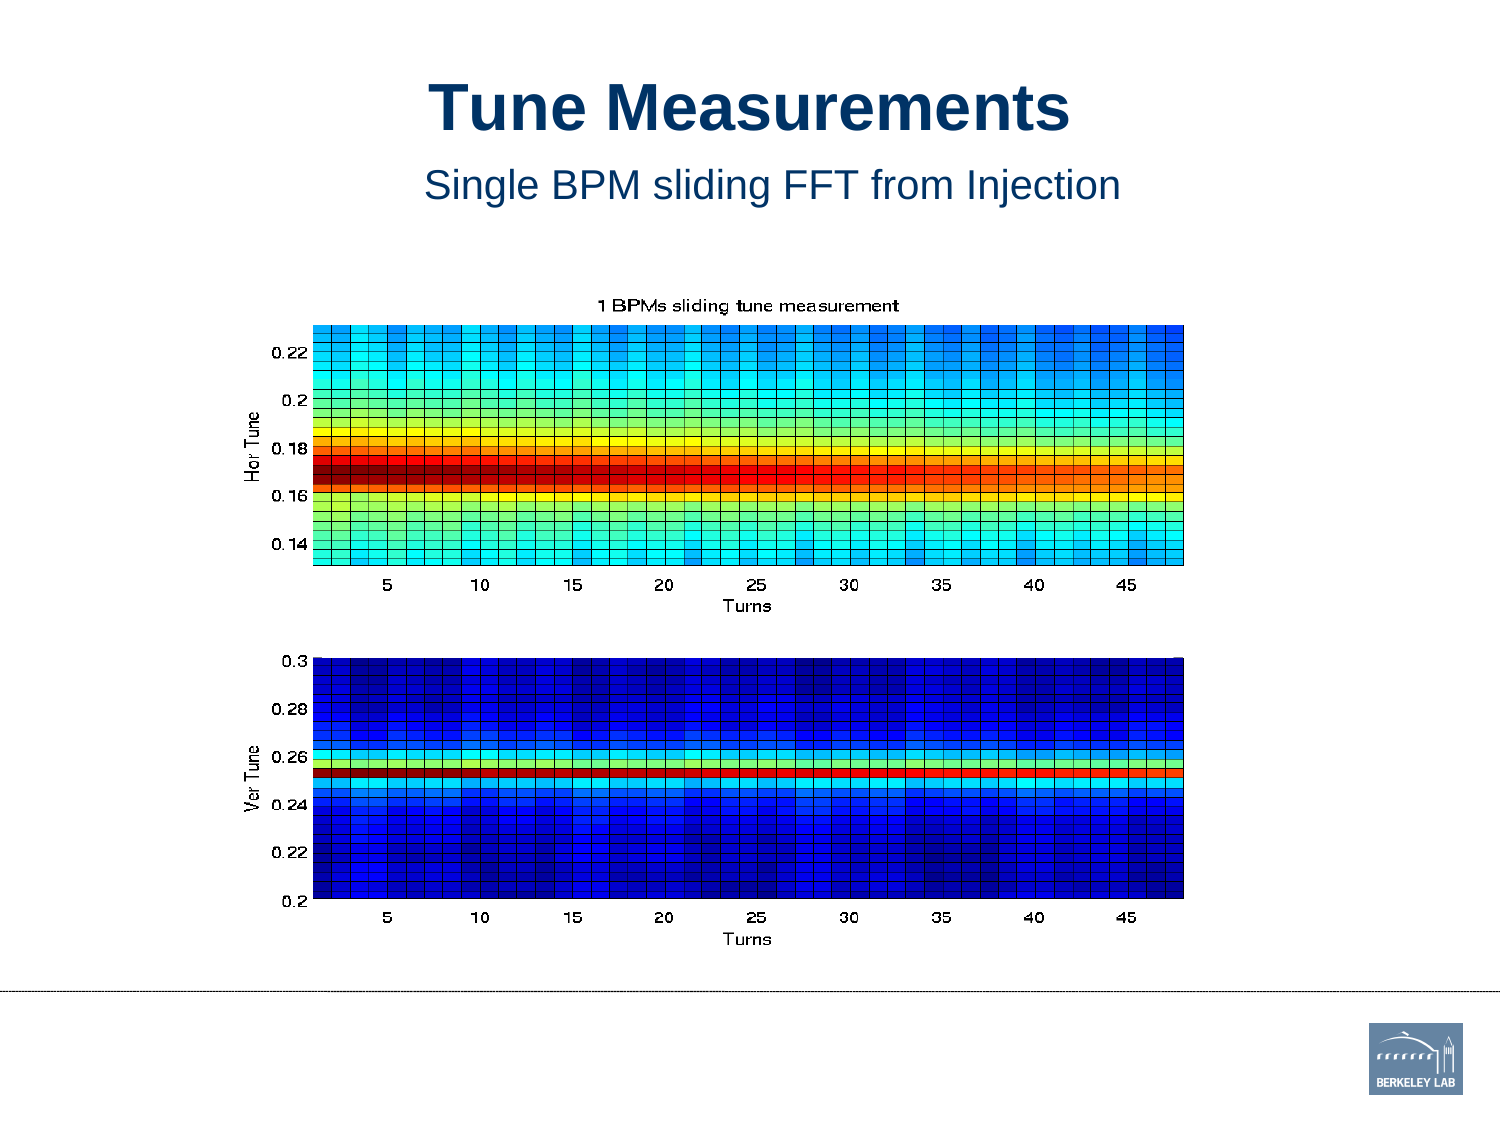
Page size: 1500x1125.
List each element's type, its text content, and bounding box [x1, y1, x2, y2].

text_box Single BPM sliding FFT from Injection [60, 149, 1486, 215]
title Tune Measurements [111, 42, 1389, 149]
picture [165, 270, 1291, 976]
picture [1369, 1023, 1463, 1095]
